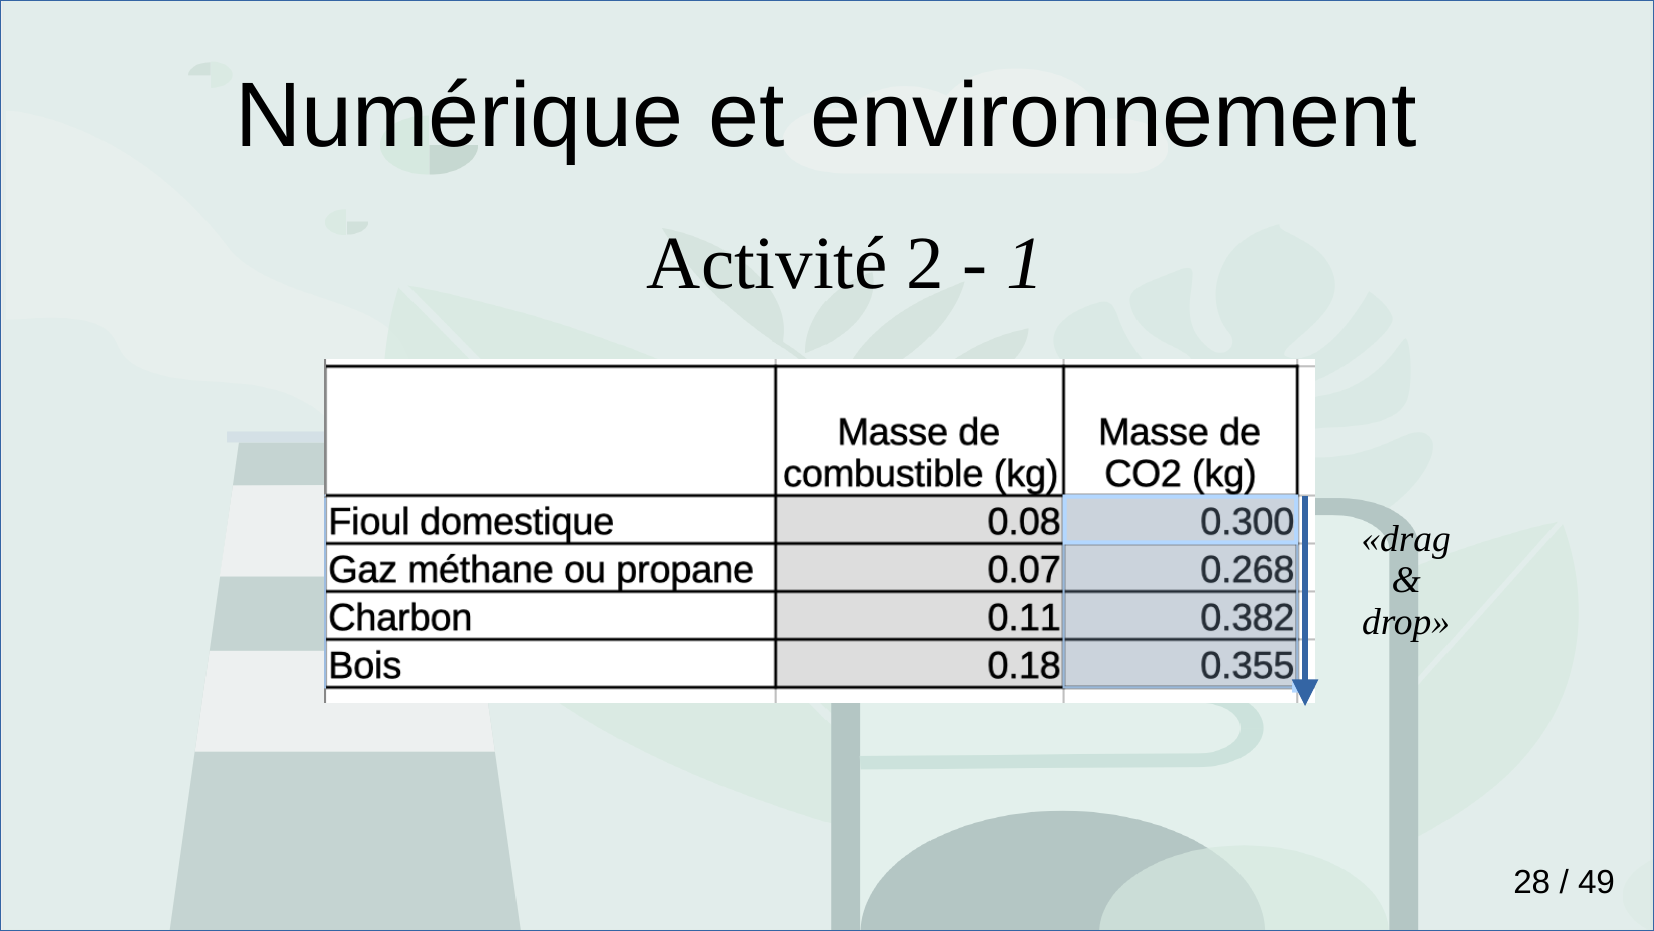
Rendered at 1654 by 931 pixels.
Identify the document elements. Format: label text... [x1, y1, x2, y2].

title Numérique et environnement [82, 37, 1571, 193]
text_box Activité 2 - 1 [574, 214, 1117, 396]
picture [1307, 689, 1315, 704]
text_box «drag & drop» [1328, 510, 1484, 650]
text_box <number> / 49 [1341, 855, 1630, 926]
picture [324, 359, 1315, 704]
text_box [0, 0, 1654, 931]
